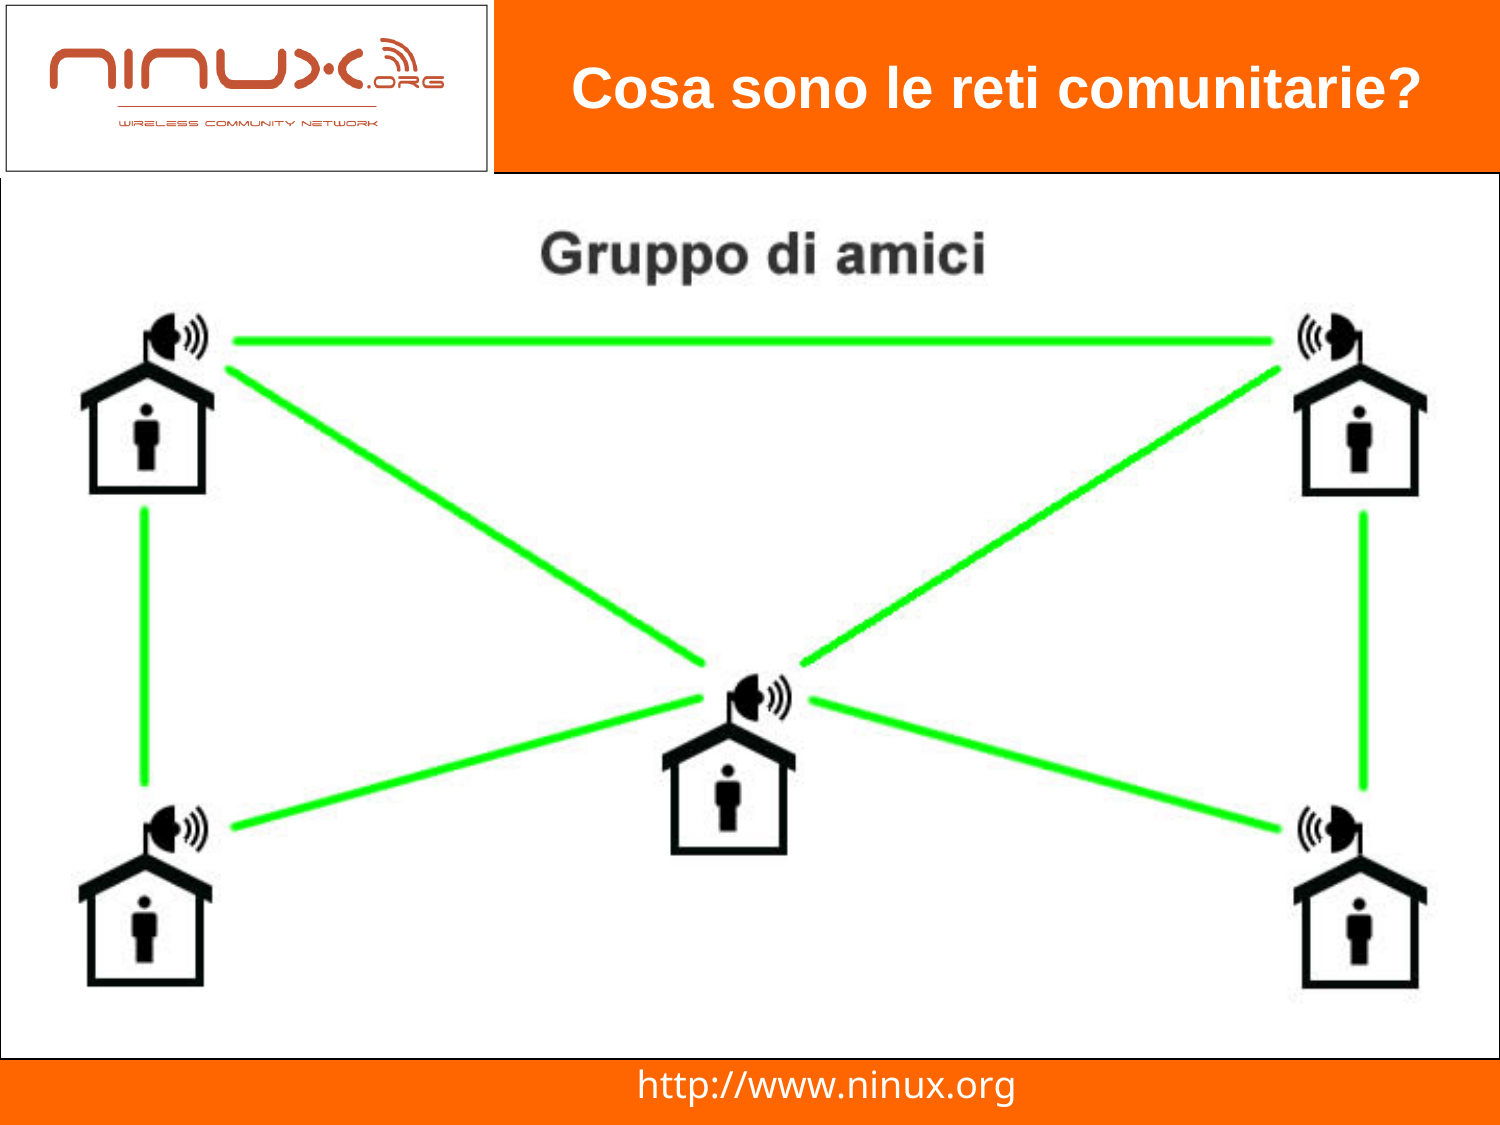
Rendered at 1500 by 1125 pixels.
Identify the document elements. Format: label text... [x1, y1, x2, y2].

picture [0, 0, 494, 178]
picture [71, 203, 1438, 1031]
text_box http://www.ninux.org [621, 1053, 1159, 1125]
title Cosa sono le reti comunitarie? [495, 17, 1500, 160]
